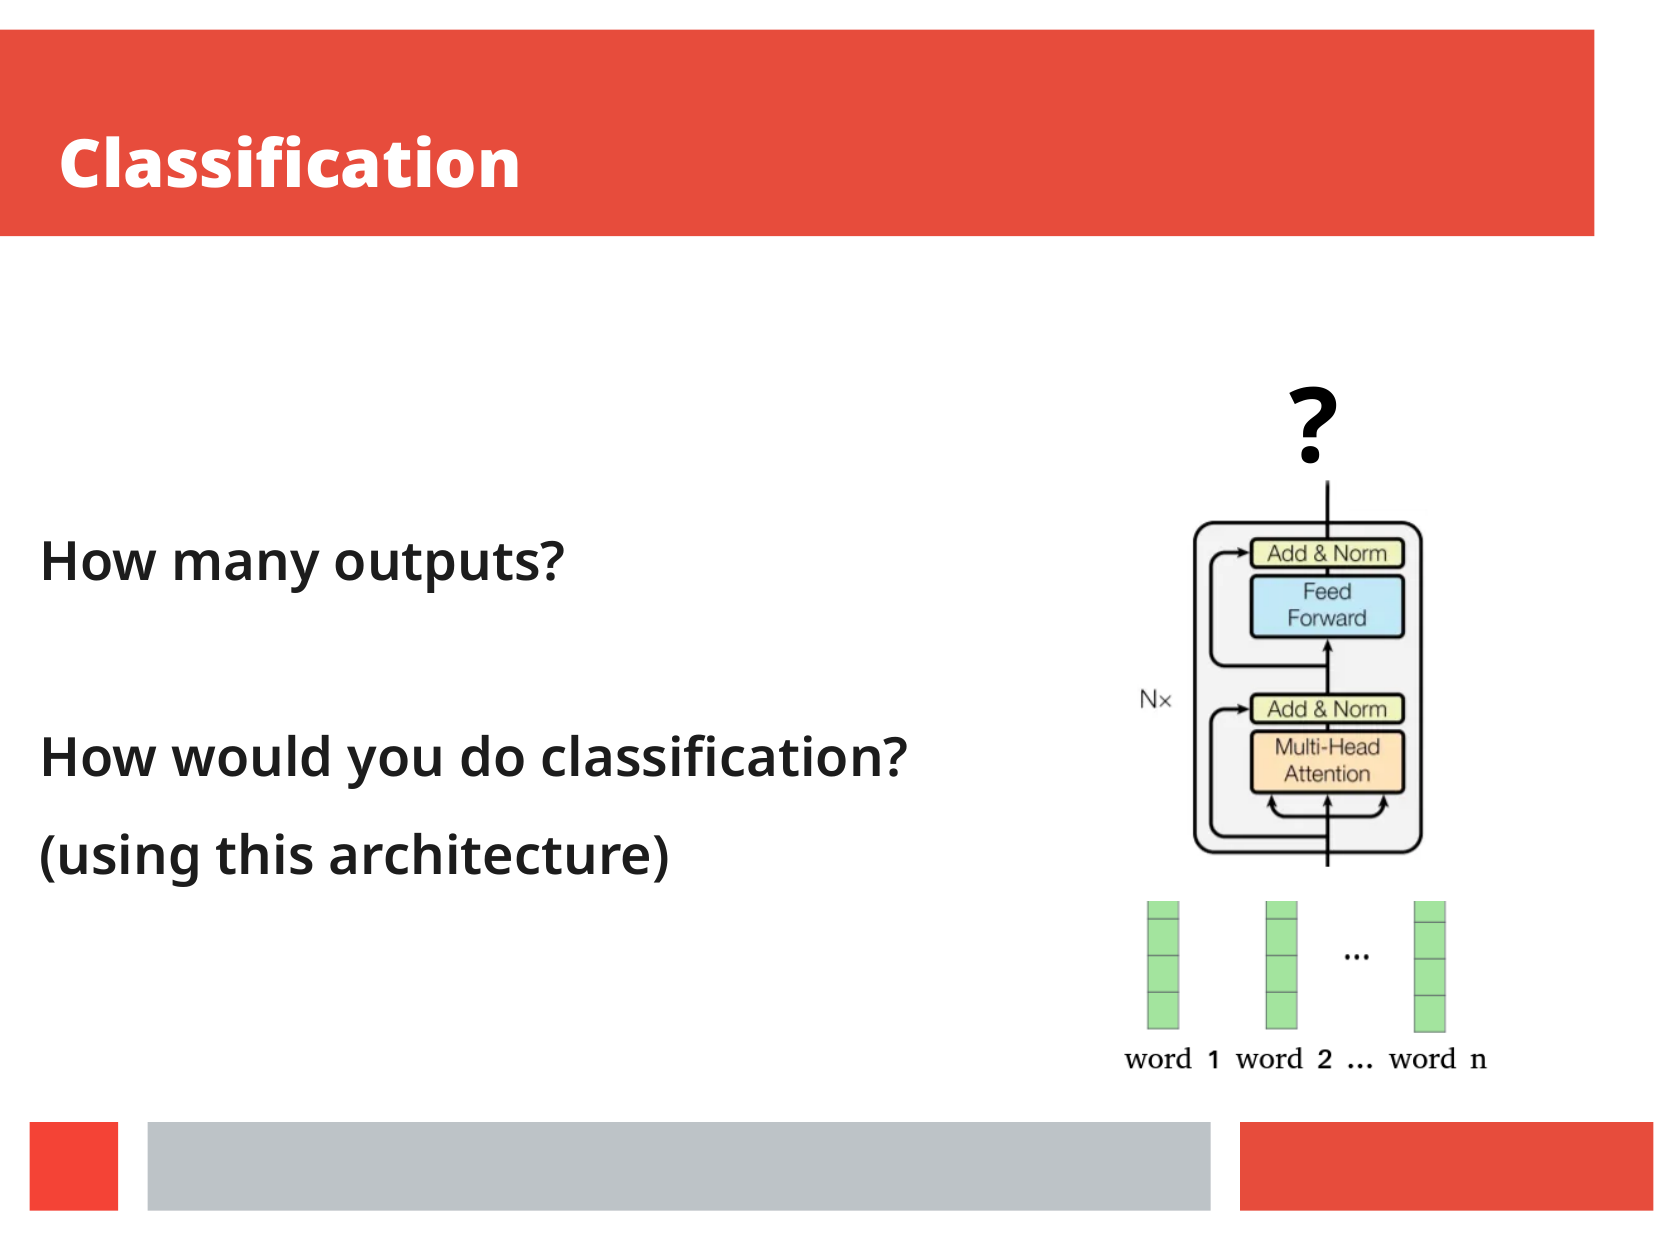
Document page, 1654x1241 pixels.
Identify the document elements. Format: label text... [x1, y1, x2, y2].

picture [1110, 464, 1516, 1096]
title Classification [59, 59, 1595, 207]
text_box ? [1275, 343, 1516, 481]
list How many outputs? How would you do classification? (using this architecture) [39, 327, 1546, 1096]
